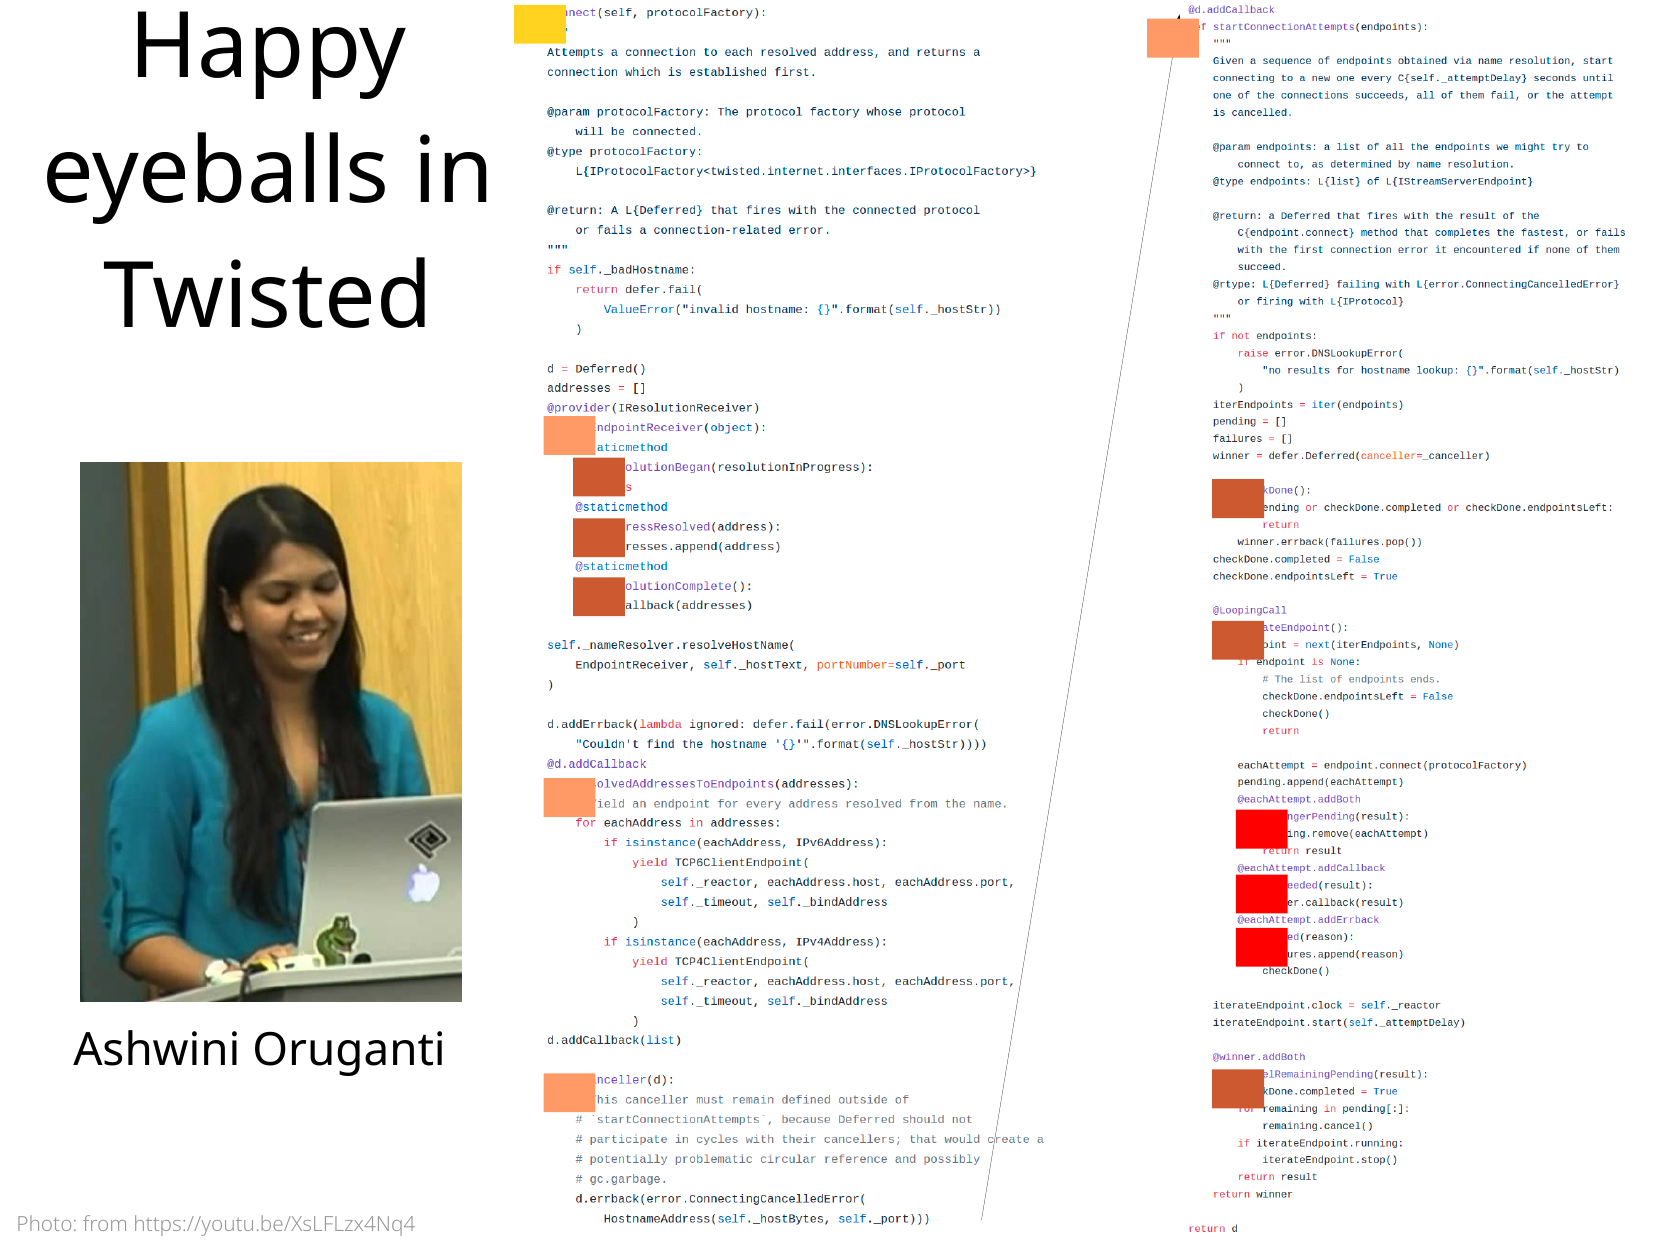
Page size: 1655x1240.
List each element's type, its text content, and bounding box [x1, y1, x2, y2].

text_box Ashwini Oruganti [58, 1008, 491, 1186]
picture [504, 0, 1099, 1239]
text_box [573, 518, 625, 558]
text_box [1235, 927, 1288, 967]
text_box [1212, 1069, 1265, 1109]
text_box [543, 778, 596, 817]
text_box [514, 4, 566, 44]
text_box [543, 1073, 596, 1113]
text_box [1147, 18, 1199, 58]
text_box [543, 416, 596, 455]
text_box [573, 577, 625, 617]
text_box [573, 457, 625, 497]
title Happy eyeballs in Twisted [0, 0, 504, 516]
text_box [1212, 479, 1265, 519]
picture [1153, 58, 1172, 168]
text_box [1212, 620, 1265, 660]
text_box [1235, 874, 1288, 914]
picture [1153, 1, 1655, 1240]
text_box [1235, 809, 1288, 849]
picture [80, 462, 462, 1002]
text_box Photo: from https://youtu.be/XsLFLzx4Nq4 [1, 1201, 718, 1240]
